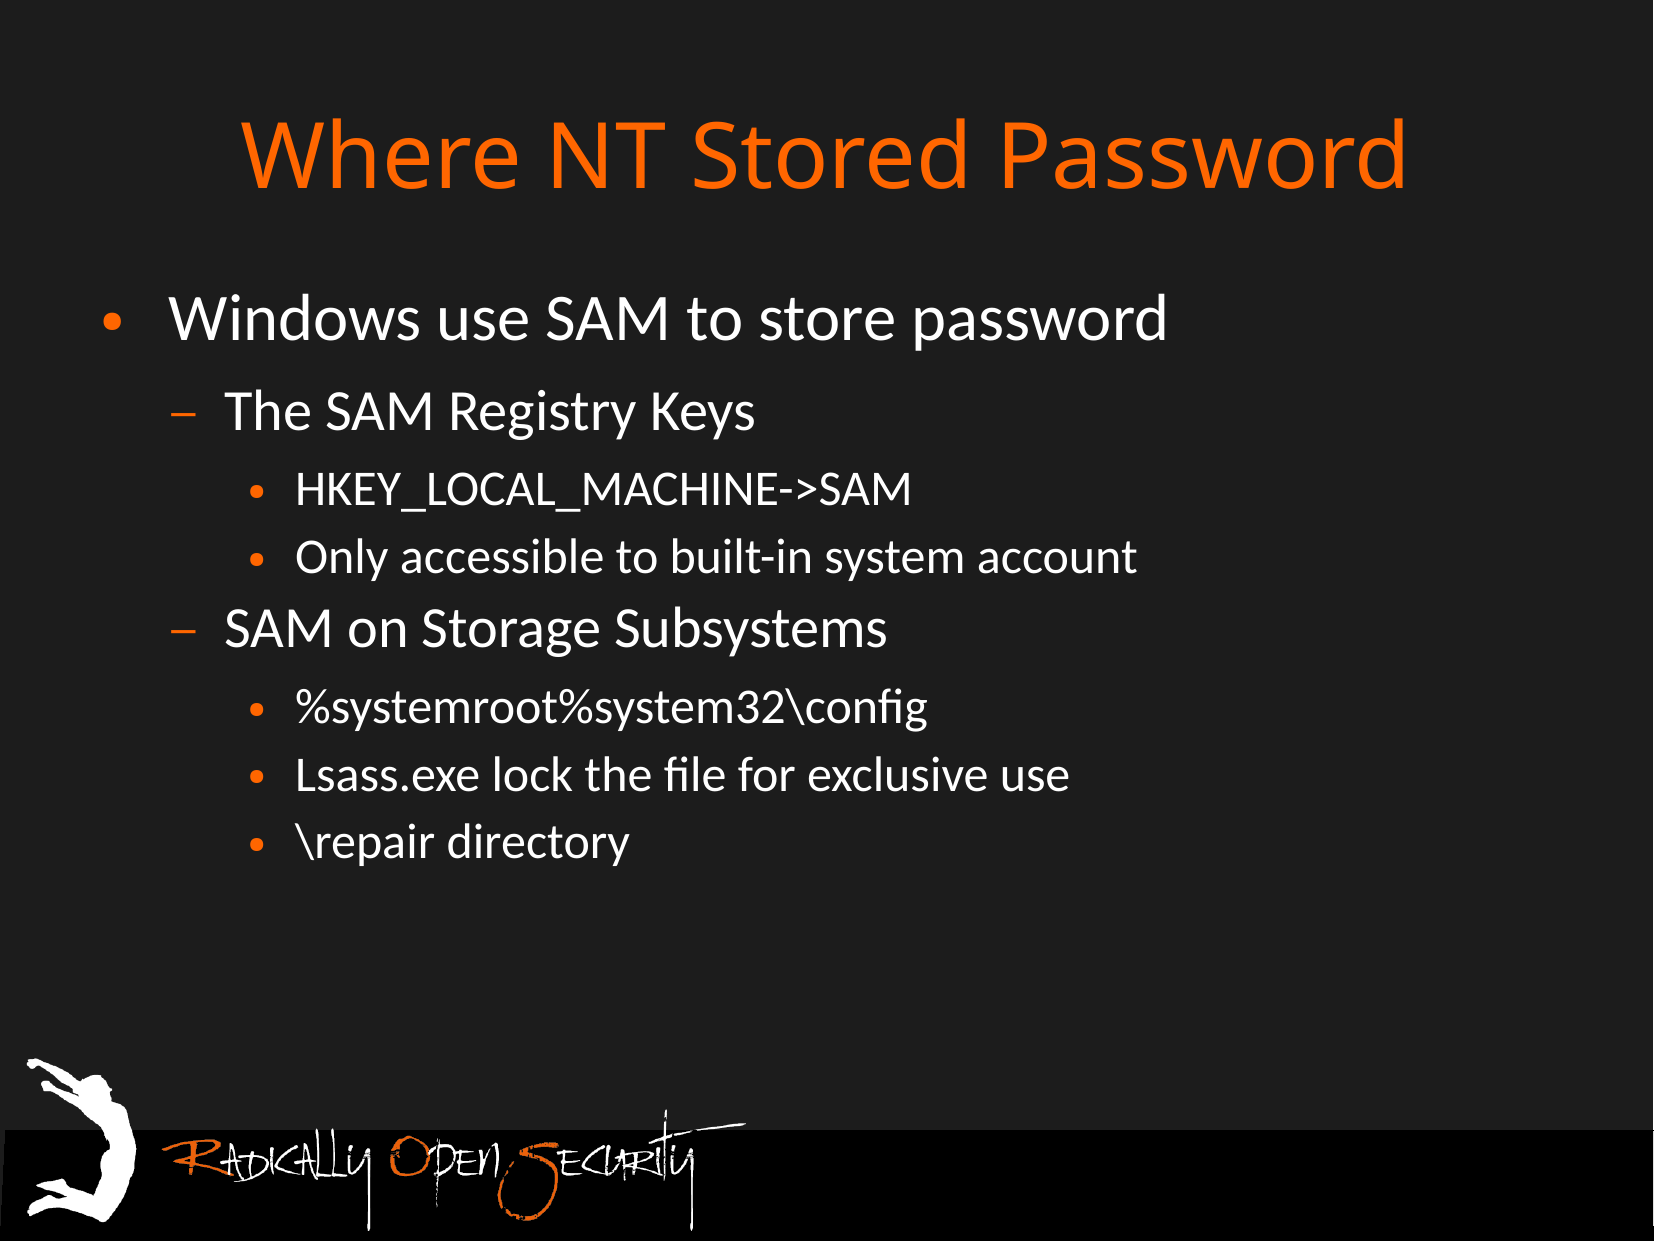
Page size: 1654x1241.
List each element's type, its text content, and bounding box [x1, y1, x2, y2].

list Windows use SAM to store password The SAM Registry Keys HKEY_LOCAL_MACHINE->SAM Only accessible to built-in system account SAM on Storage Subsystems %systemroot%system32\config Lsass.exe lock the file for exclusive use \repair directory [82, 290, 1571, 1010]
title Where NT Stored Password [82, 49, 1571, 257]
picture [0, 1022, 778, 1241]
